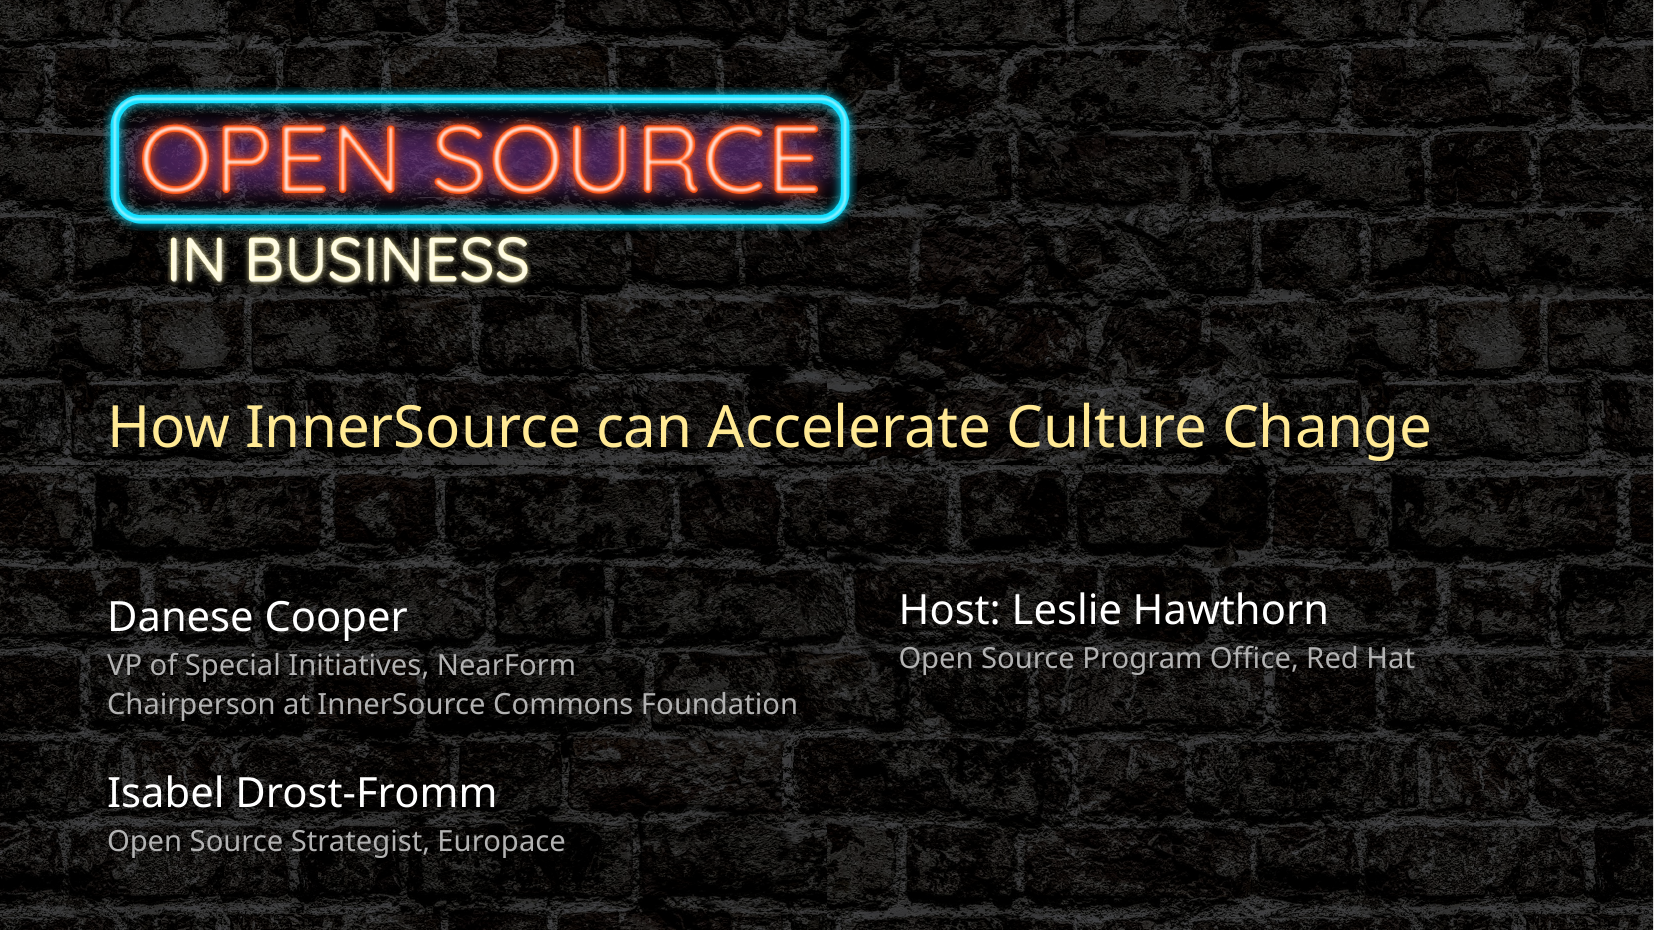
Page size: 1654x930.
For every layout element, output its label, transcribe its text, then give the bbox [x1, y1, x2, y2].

picture [0, 0, 1654, 930]
subtitle Danese Cooper VP of Special Initiatives, NearForm Chairperson at InnerSource Commons Foundation Isabel Drost-Fromm Open Source Strategist, Europace [107, 587, 811, 900]
title How InnerSource can Accelerate Culture Change [107, 385, 1546, 545]
text_box Host: Leslie Hawthorn Open Source Program Office, Red Hat [898, 579, 1585, 885]
